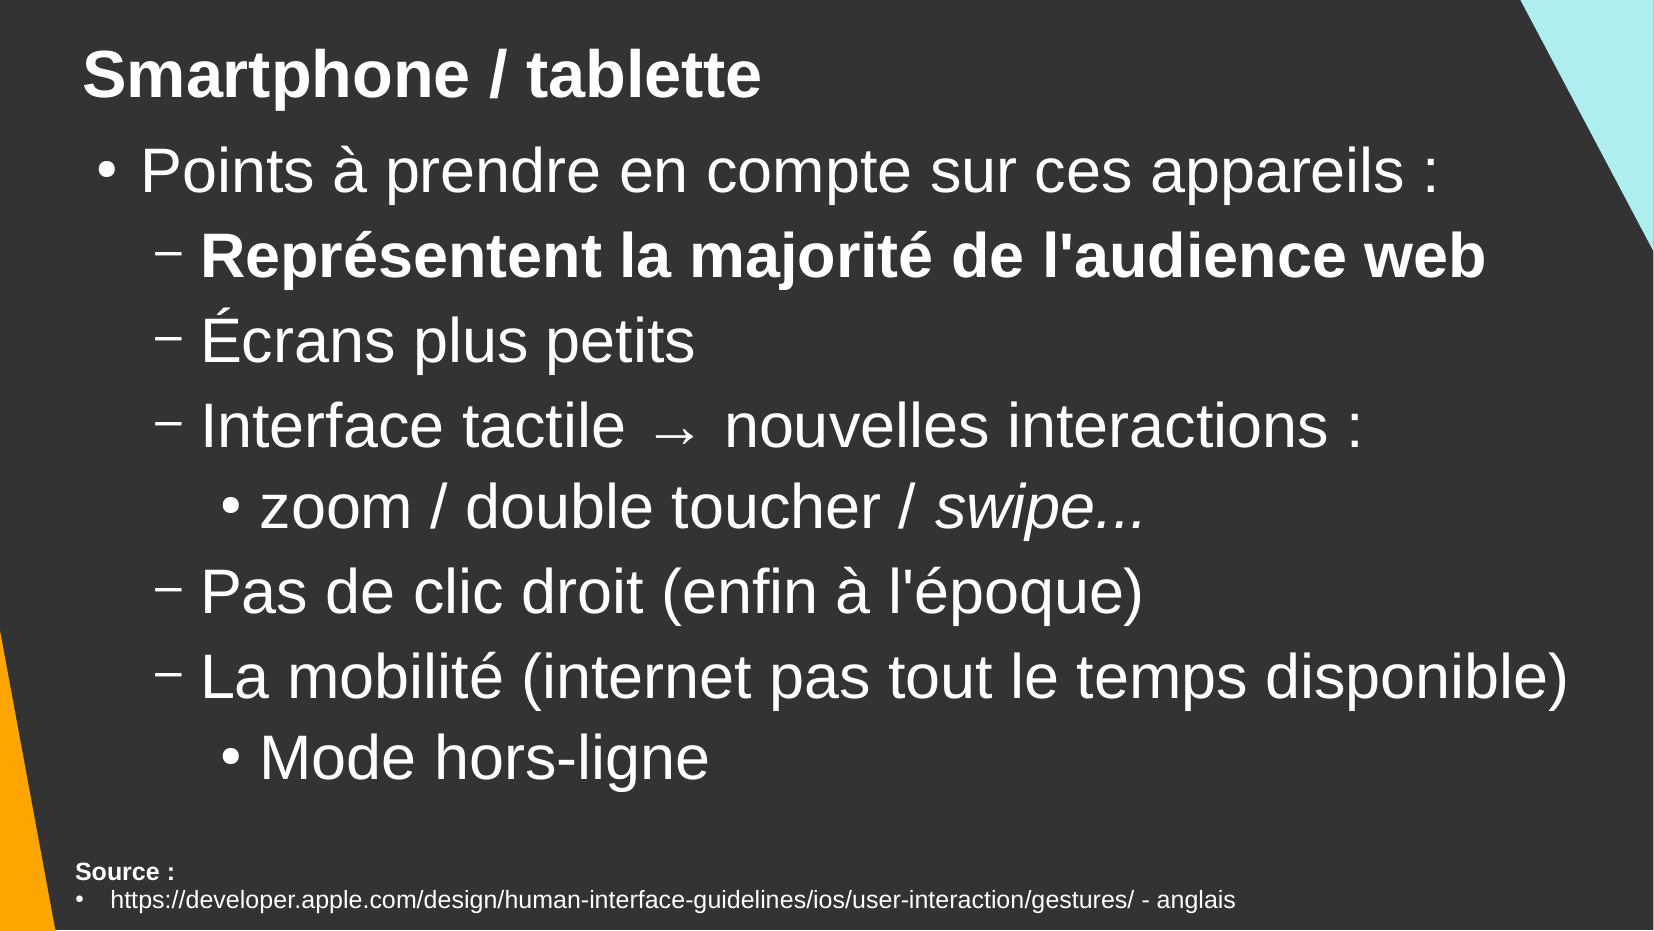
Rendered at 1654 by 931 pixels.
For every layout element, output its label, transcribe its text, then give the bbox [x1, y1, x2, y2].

title Smartphone / tablette [82, 37, 1571, 114]
text_box [0, 630, 56, 931]
list Points à prendre en compte sur ces appareils : Représentent la majorité de l'audience web Écrans plus petits Interface tactile → nouvelles interactions : zoom / double toucher / swipe... Pas de clic droit (enfin à l'époque) La mobilité (internet pas tout le temps disponible) Mode hors-ligne [80, 135, 1605, 842]
text_box Source : https://developer.apple.com/design/human-interface-guidelines/ios/user-interaction/gestures/ - anglais [60, 850, 1546, 931]
text_box [1520, 0, 1654, 253]
